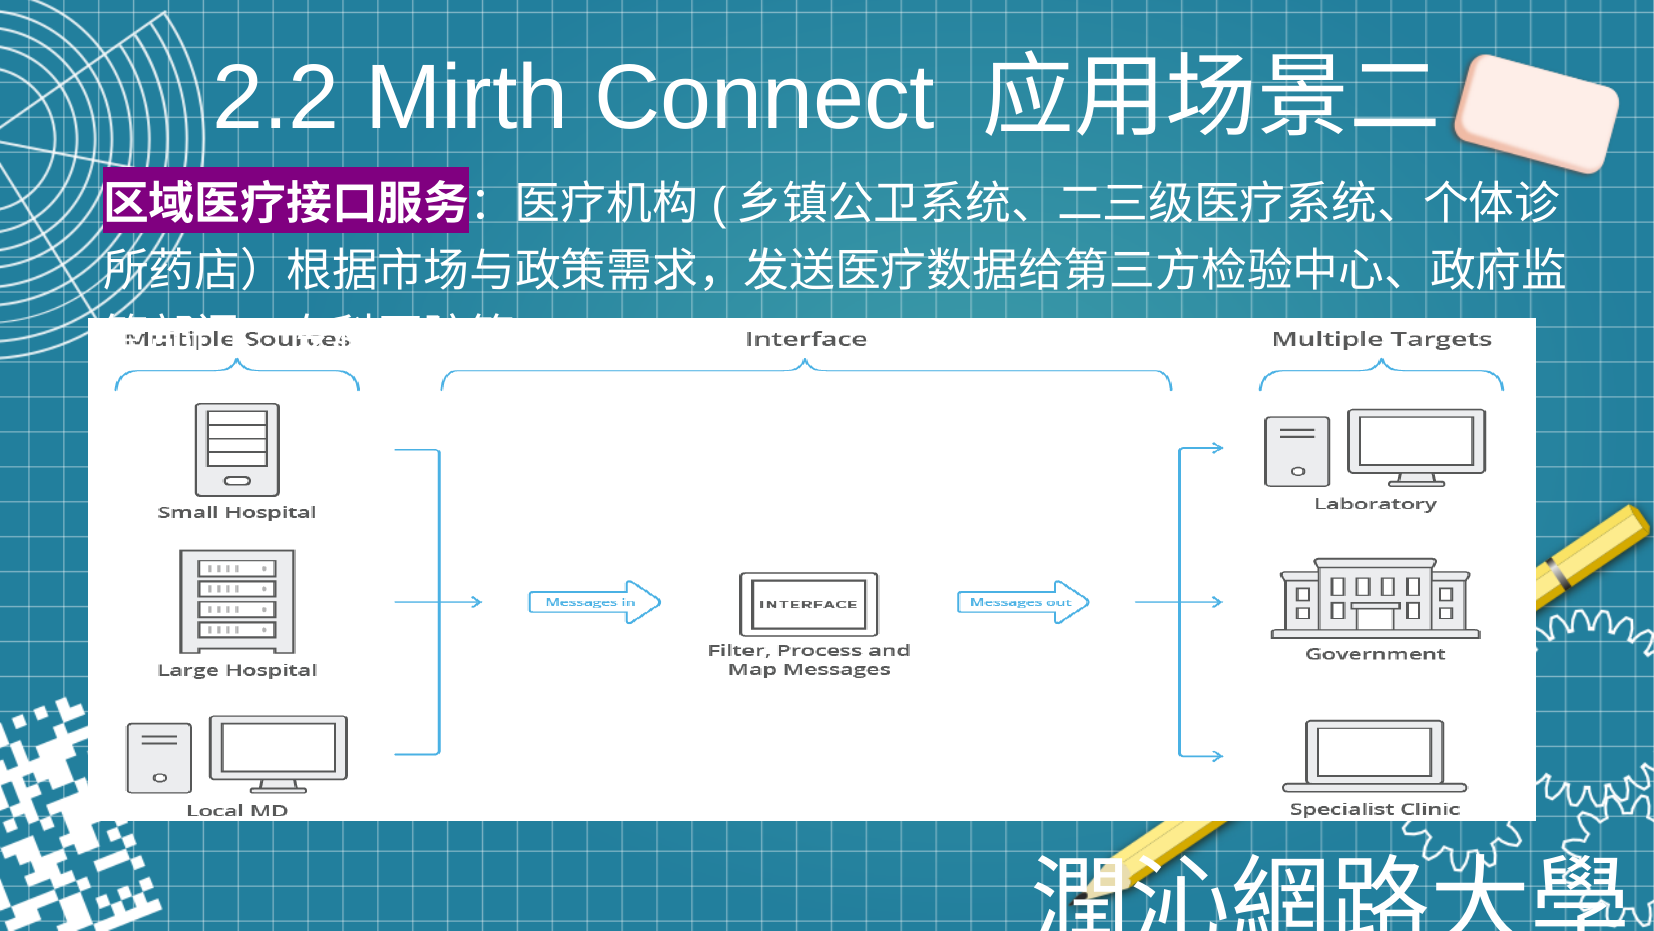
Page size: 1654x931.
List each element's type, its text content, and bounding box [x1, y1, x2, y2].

title 2.2 Mirth Connect 应用场景二 [82, 29, 1571, 148]
picture [0, 0, 1654, 931]
text_box 潤沁網路大學 [1015, 815, 1646, 931]
text_box 区域医疗接口服务：医疗机构(乡镇公卫系统、二三级医疗系统、个体诊所药店）根据市场与政策需求，发送医疗数据给第三方检验中心、政府监管部门、专科医院等 [88, 159, 1601, 318]
